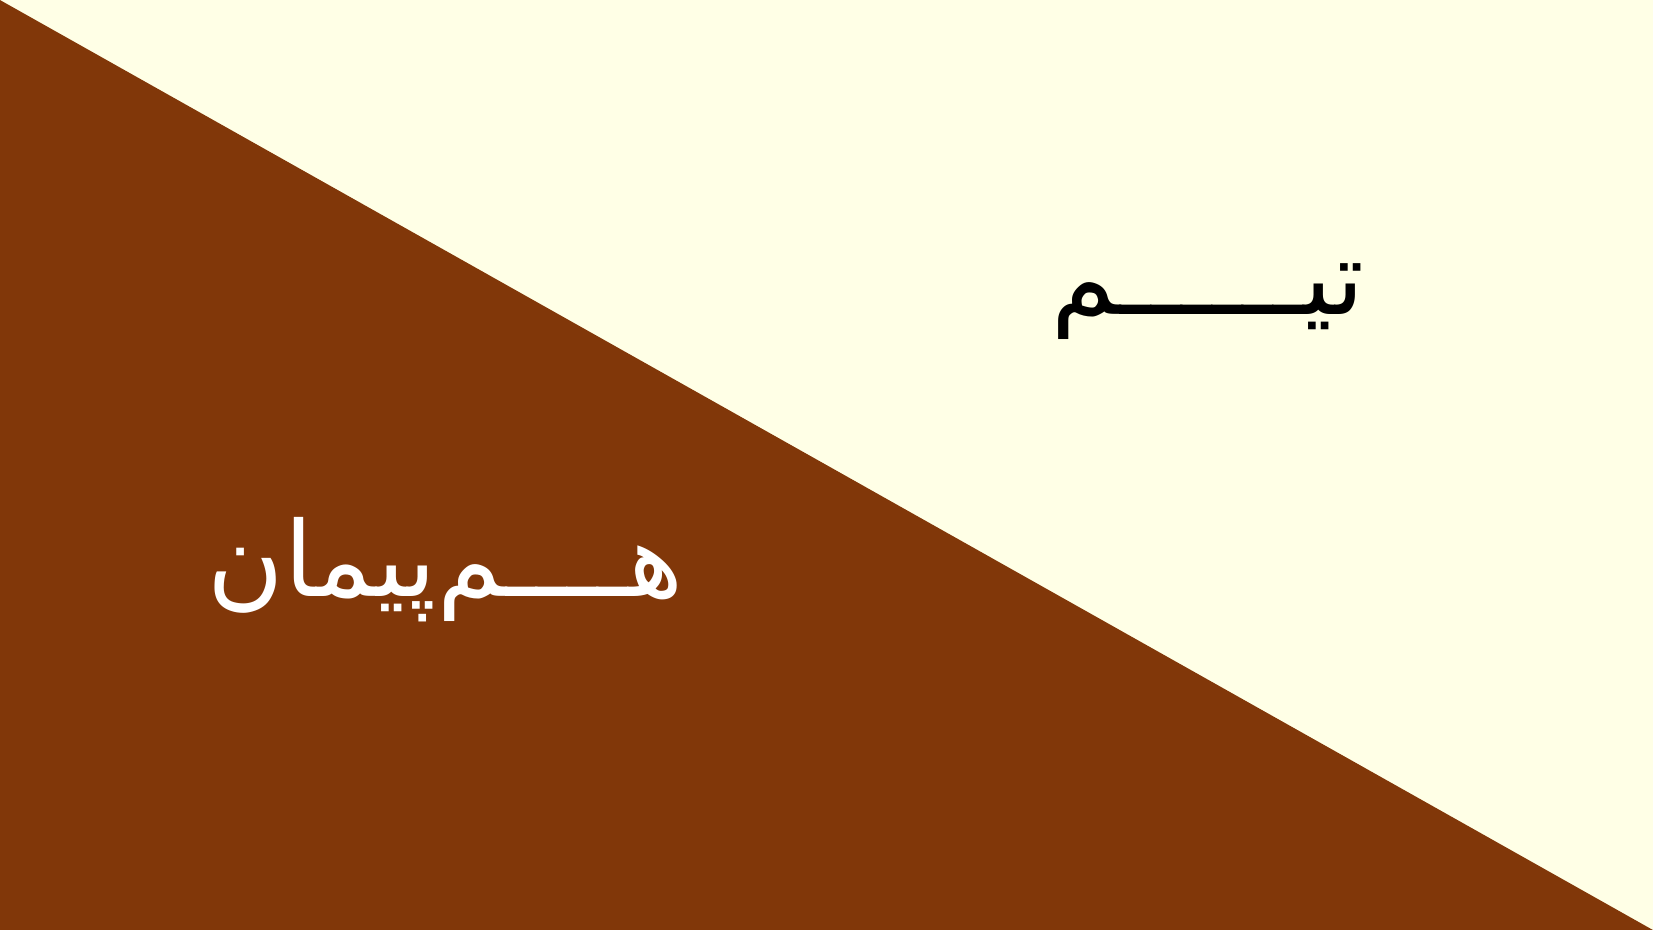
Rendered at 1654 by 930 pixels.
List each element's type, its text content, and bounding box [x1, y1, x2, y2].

text_box [0, 0, 1653, 930]
list هــــم‌پیمان [82, 499, 809, 757]
list تیــــــم [844, 217, 1571, 475]
